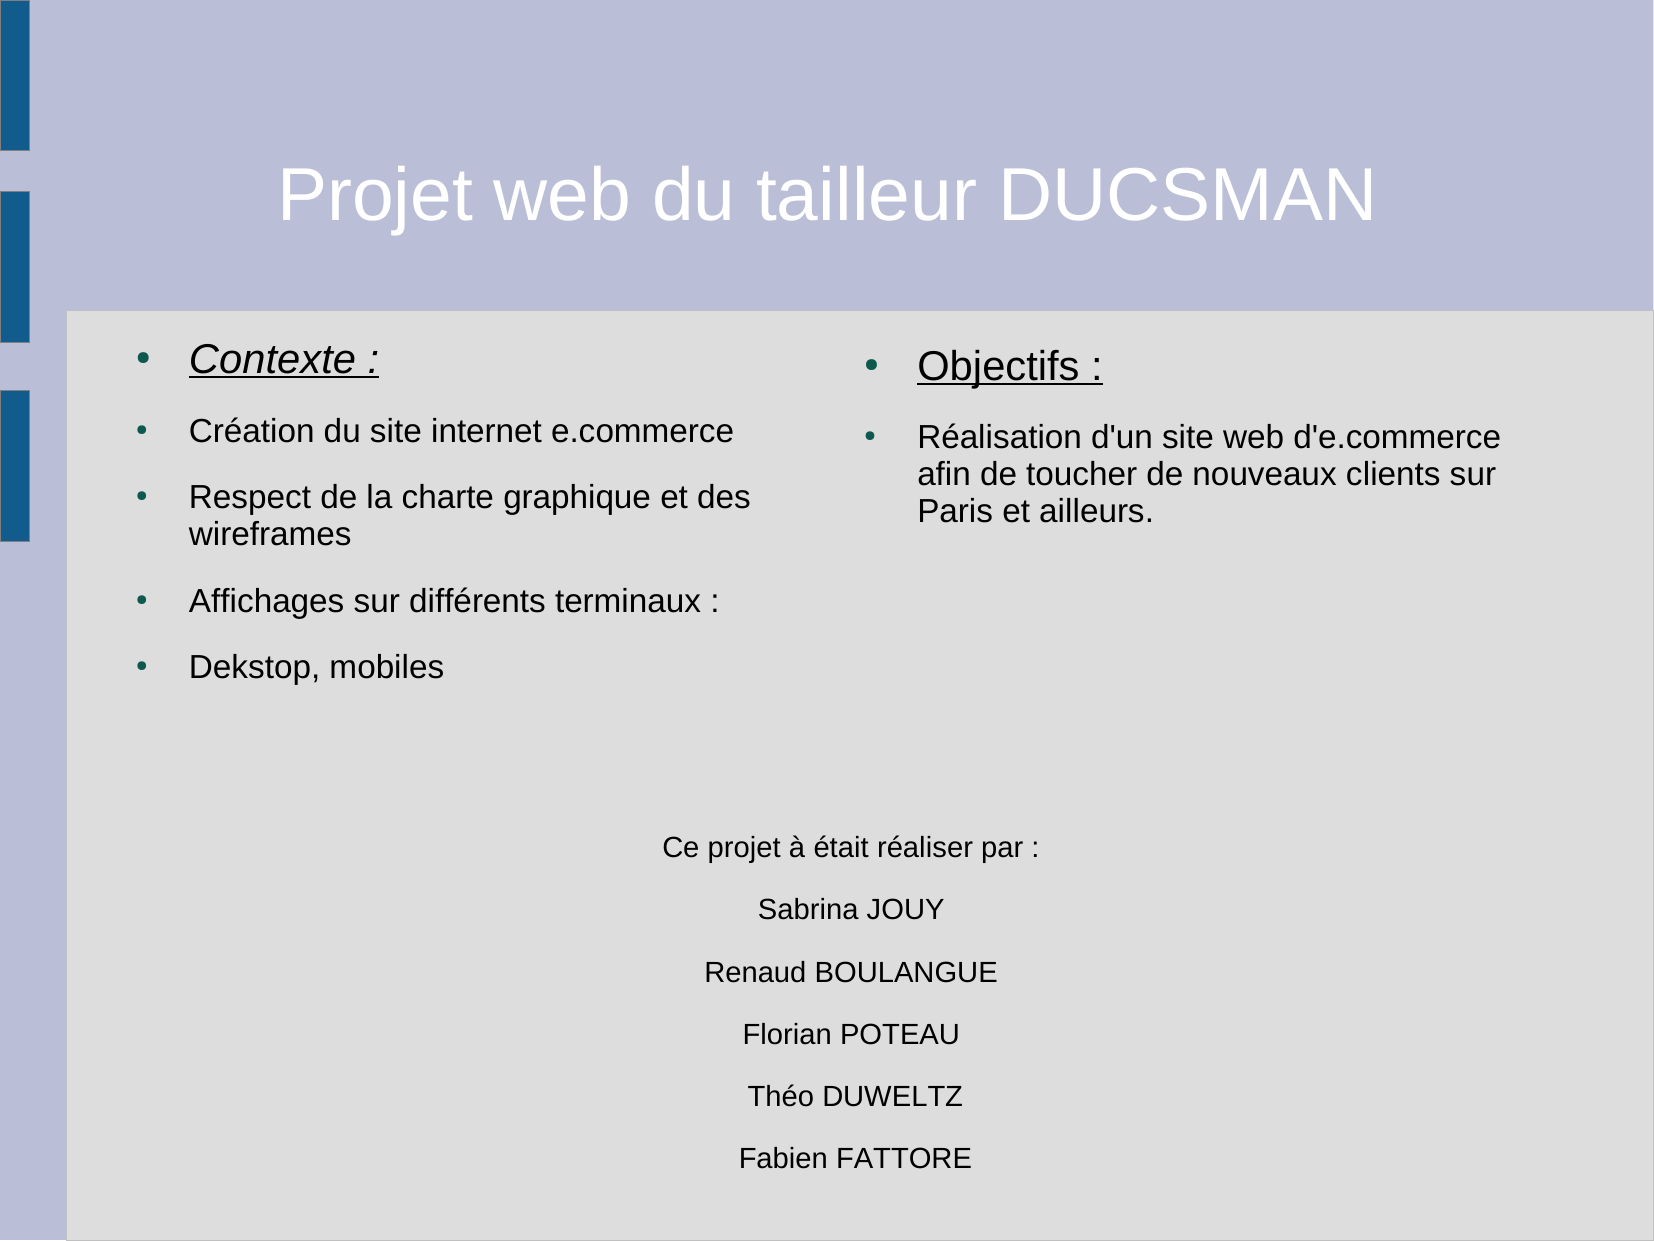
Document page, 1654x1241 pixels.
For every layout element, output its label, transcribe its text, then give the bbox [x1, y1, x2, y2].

list Contexte : Création du site internet e.commerce Respect de la charte graphique et des wireframes Affichages sur différents terminaux : Dekstop, mobiles [118, 336, 808, 709]
title Projet web du tailleur DUCSMAN [121, 91, 1534, 299]
list Ce projet à était réaliser par : Sabrina JOUY Renaud BOULANGUE Florian POTEAU Théo DUWELTZ Fabien FATTORE [143, 830, 1560, 1176]
list Objectifs : Réalisation d'un site web d'e.commerce afin de toucher de nouveaux clients sur Paris et ailleurs. [846, 342, 1536, 716]
